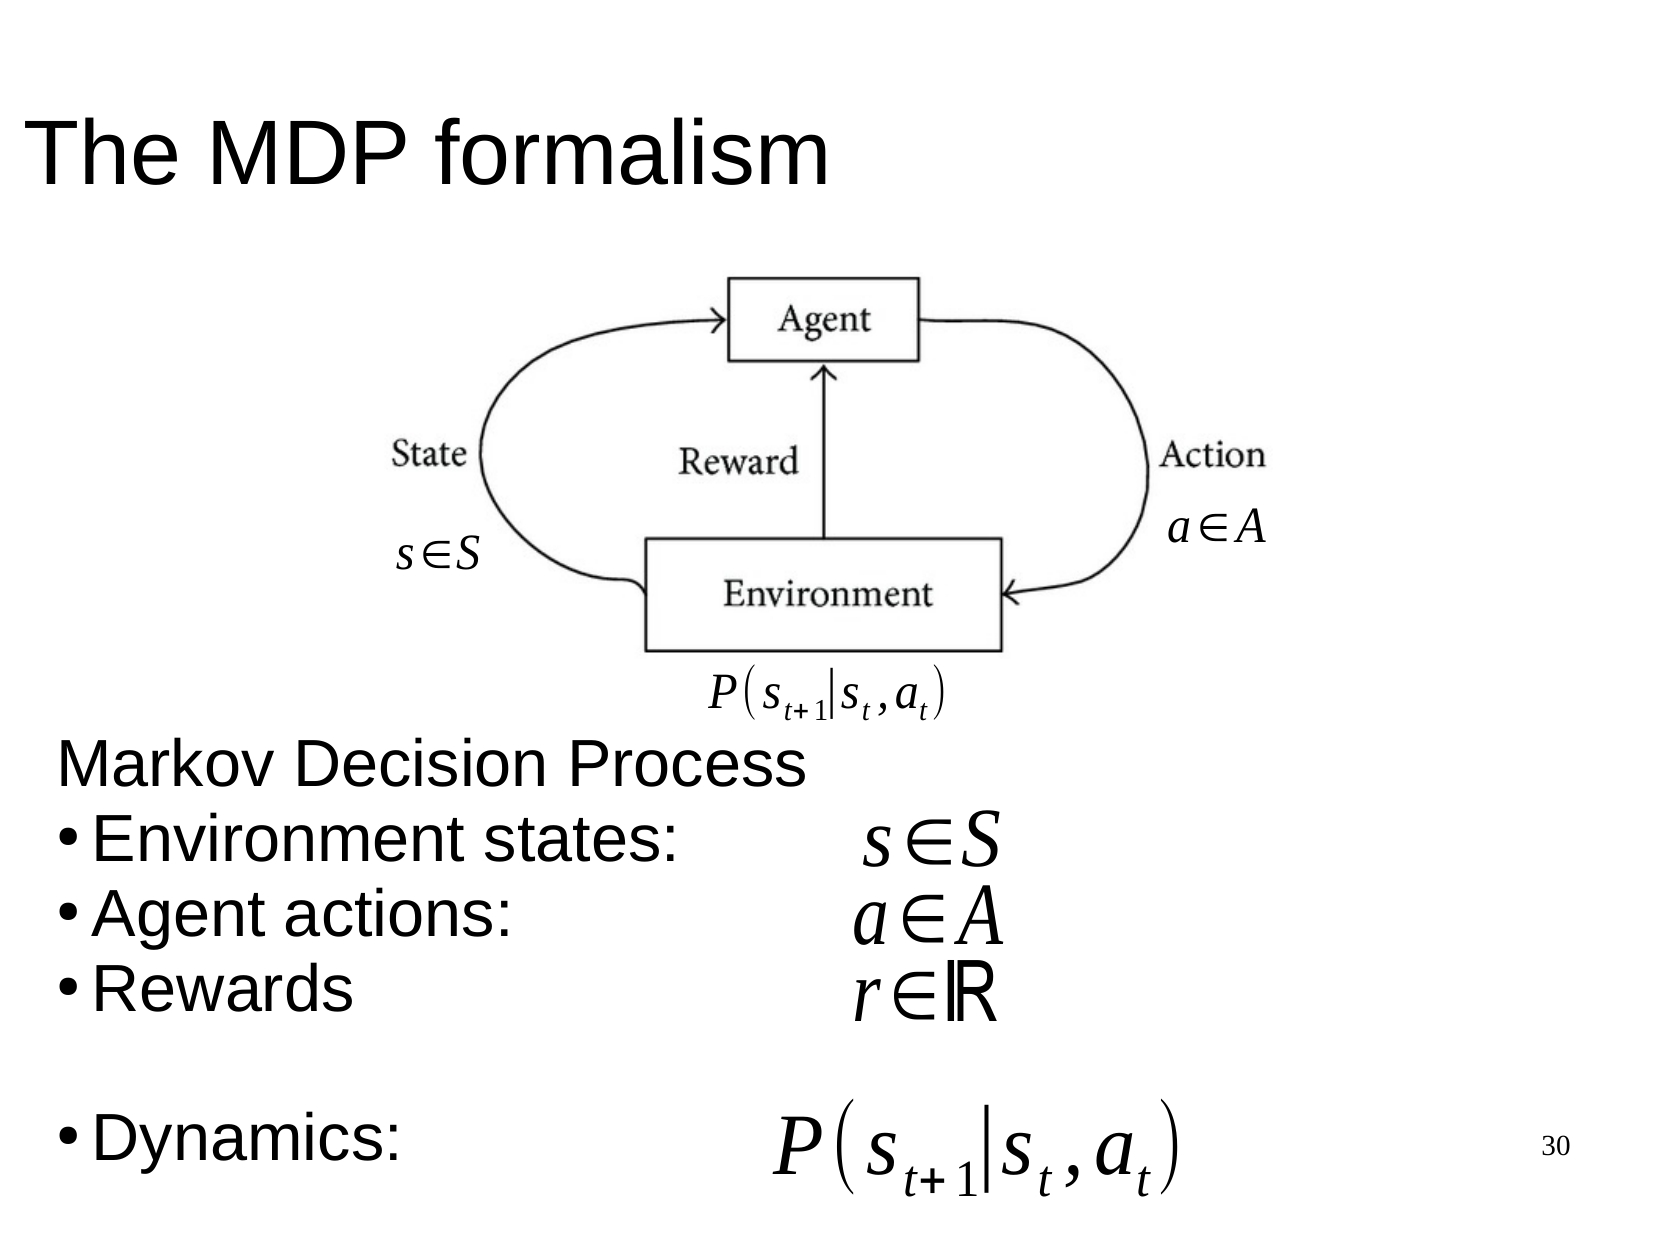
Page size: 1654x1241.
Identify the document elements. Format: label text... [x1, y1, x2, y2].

chart [834, 937, 1020, 1048]
picture [360, 246, 1298, 684]
chart [747, 1092, 1207, 1206]
chart [693, 660, 961, 727]
chart [383, 525, 496, 583]
text_box Markov Decision Process Environment states: Agent actions: Rewards Dynamics: [20, 651, 1441, 1241]
title The MDP formalism [23, 49, 1512, 257]
chart [1155, 497, 1281, 556]
